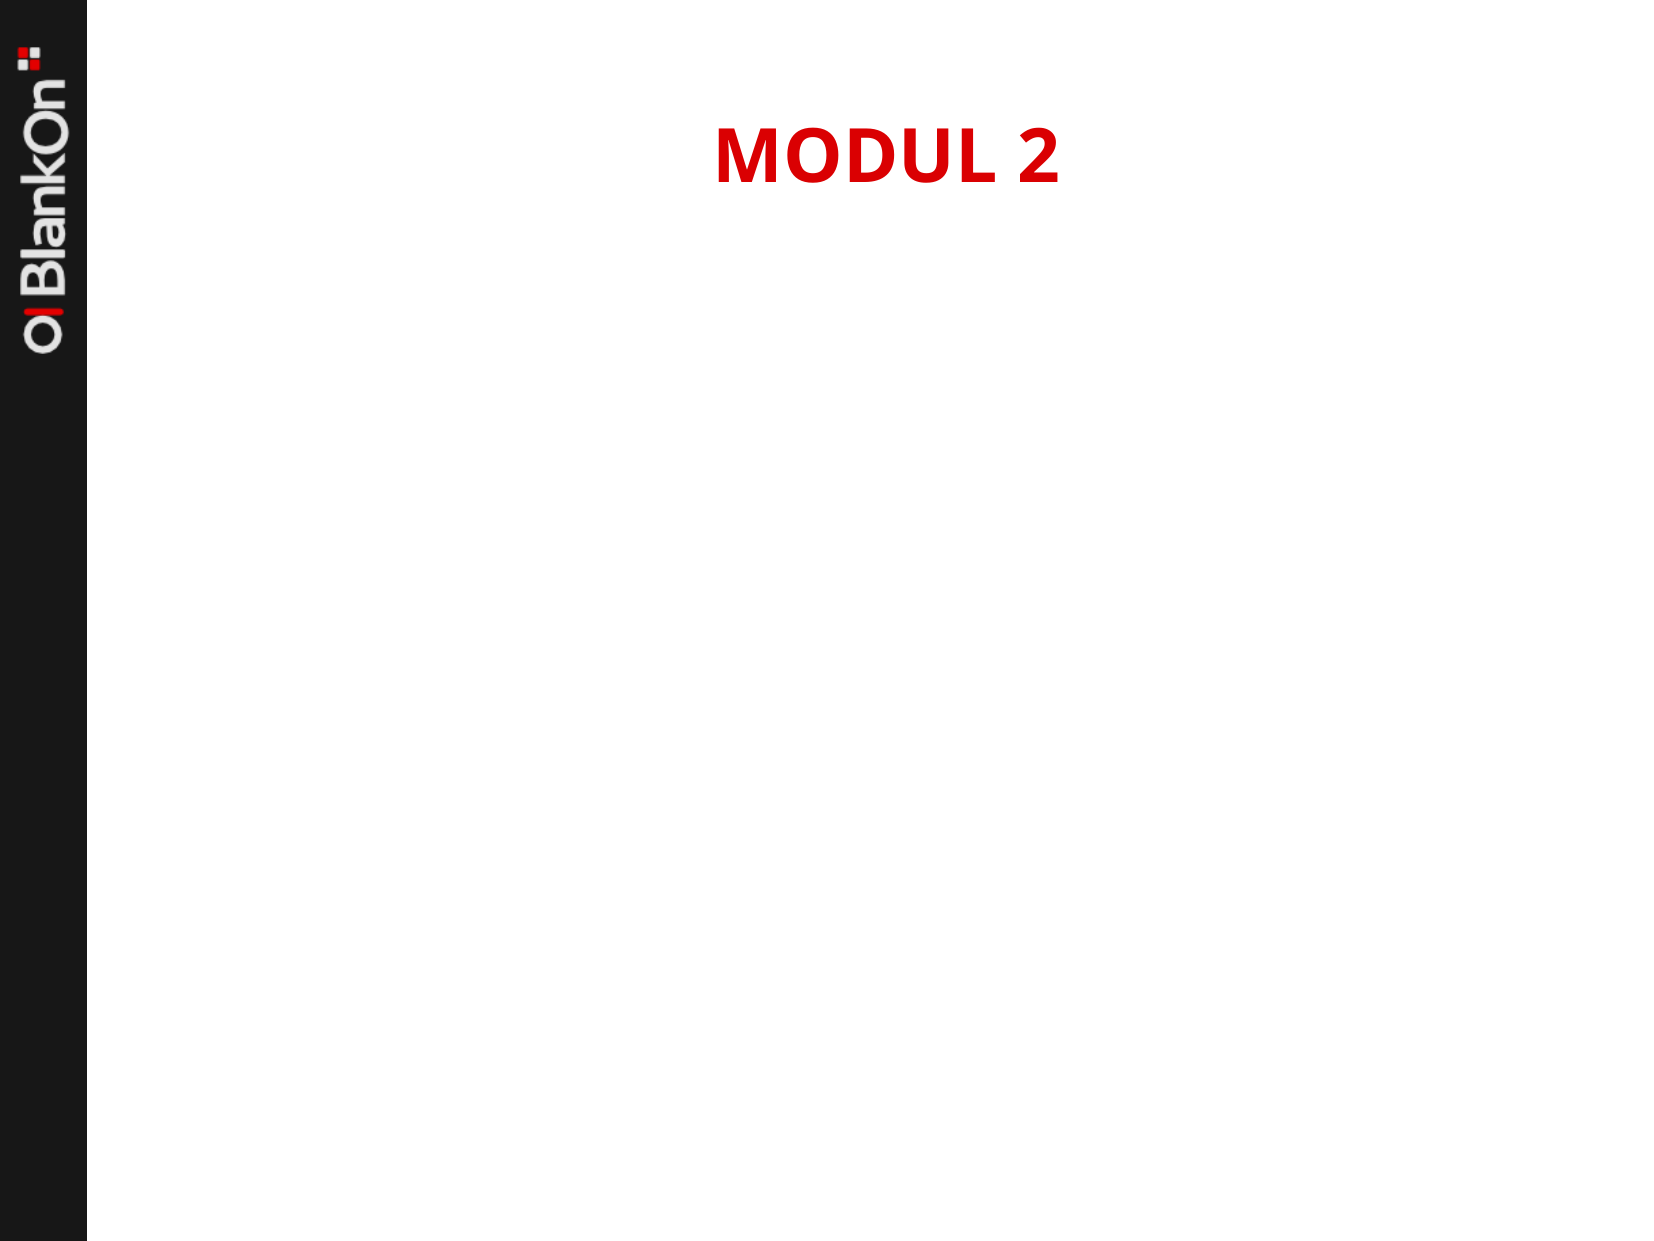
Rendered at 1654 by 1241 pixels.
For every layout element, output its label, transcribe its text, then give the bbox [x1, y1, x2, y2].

title MODUL 2 [124, 49, 1613, 257]
picture [0, 0, 87, 1241]
